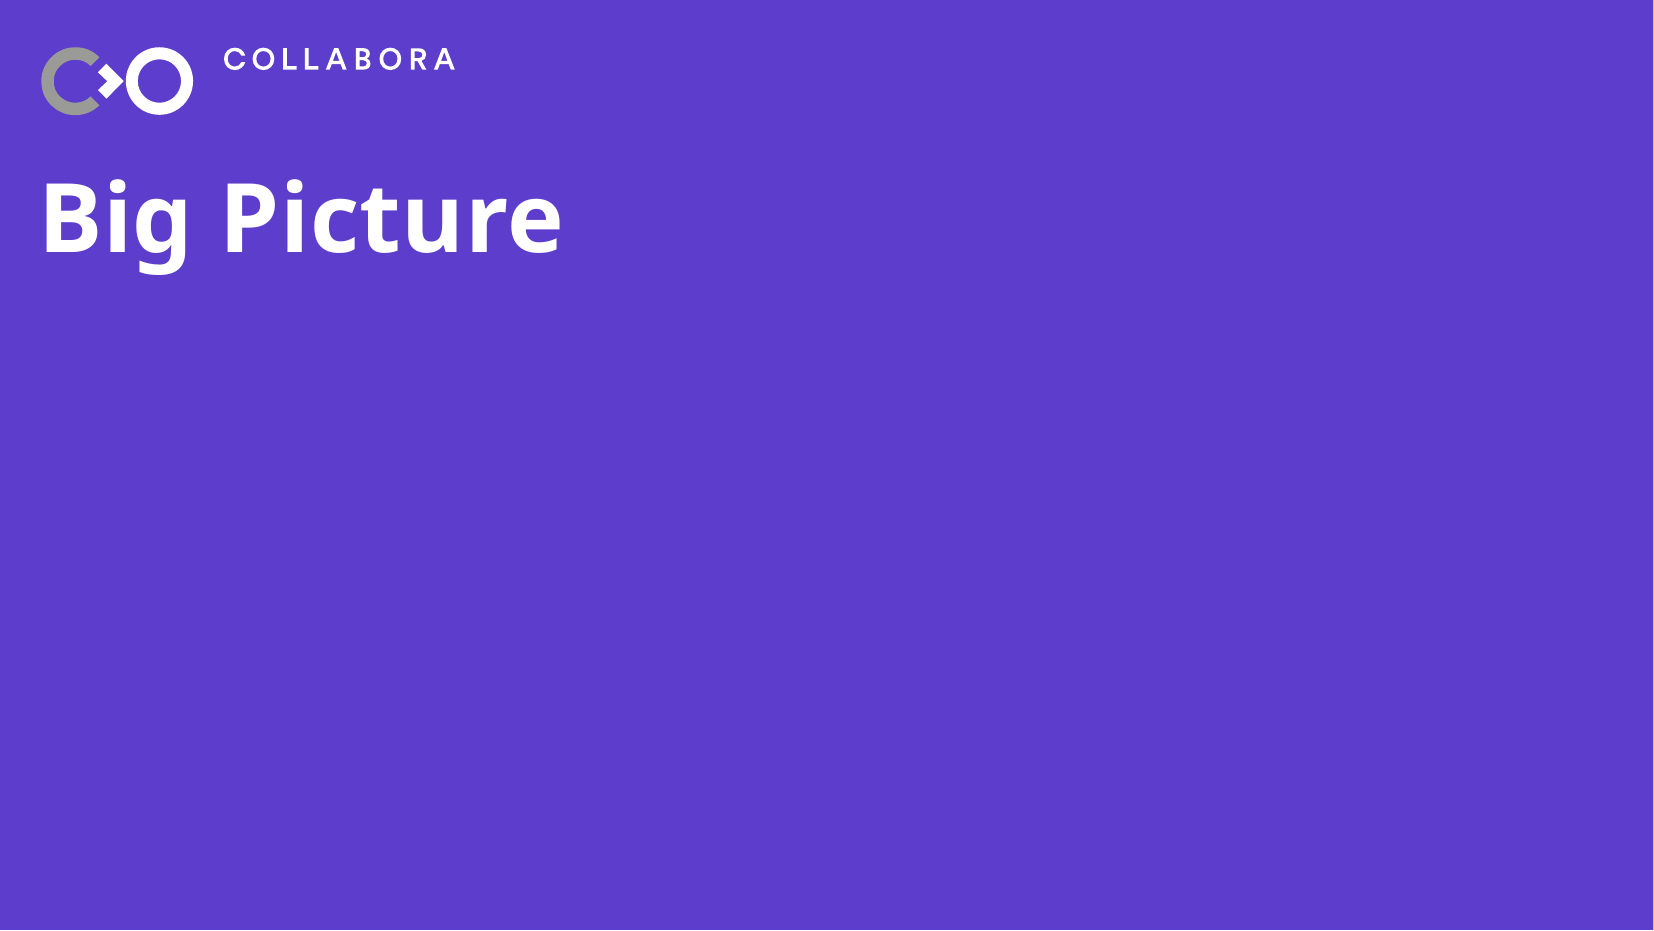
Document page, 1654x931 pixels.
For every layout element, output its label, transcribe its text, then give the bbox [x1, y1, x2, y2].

title Big Picture [38, 156, 1614, 213]
